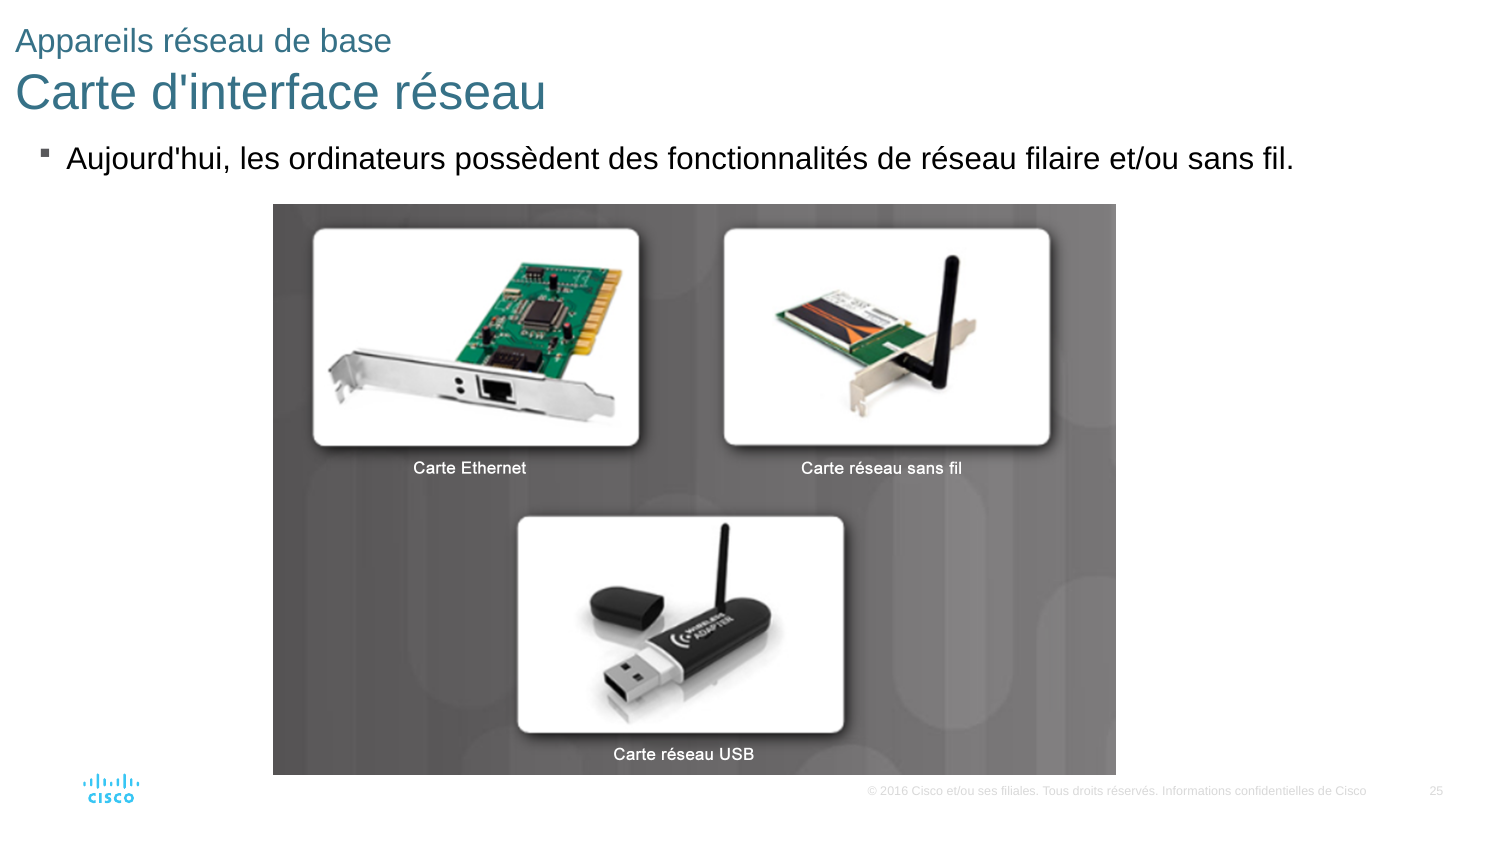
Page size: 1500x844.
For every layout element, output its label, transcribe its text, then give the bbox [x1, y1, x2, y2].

picture [273, 204, 1116, 775]
list Aujourd'hui, les ordinateurs possèdent des fonctionnalités de réseau filaire et/ou sans fil. [23, 131, 1476, 189]
title Appareils réseau de base Carte d'interface réseau [0, 7, 1500, 132]
